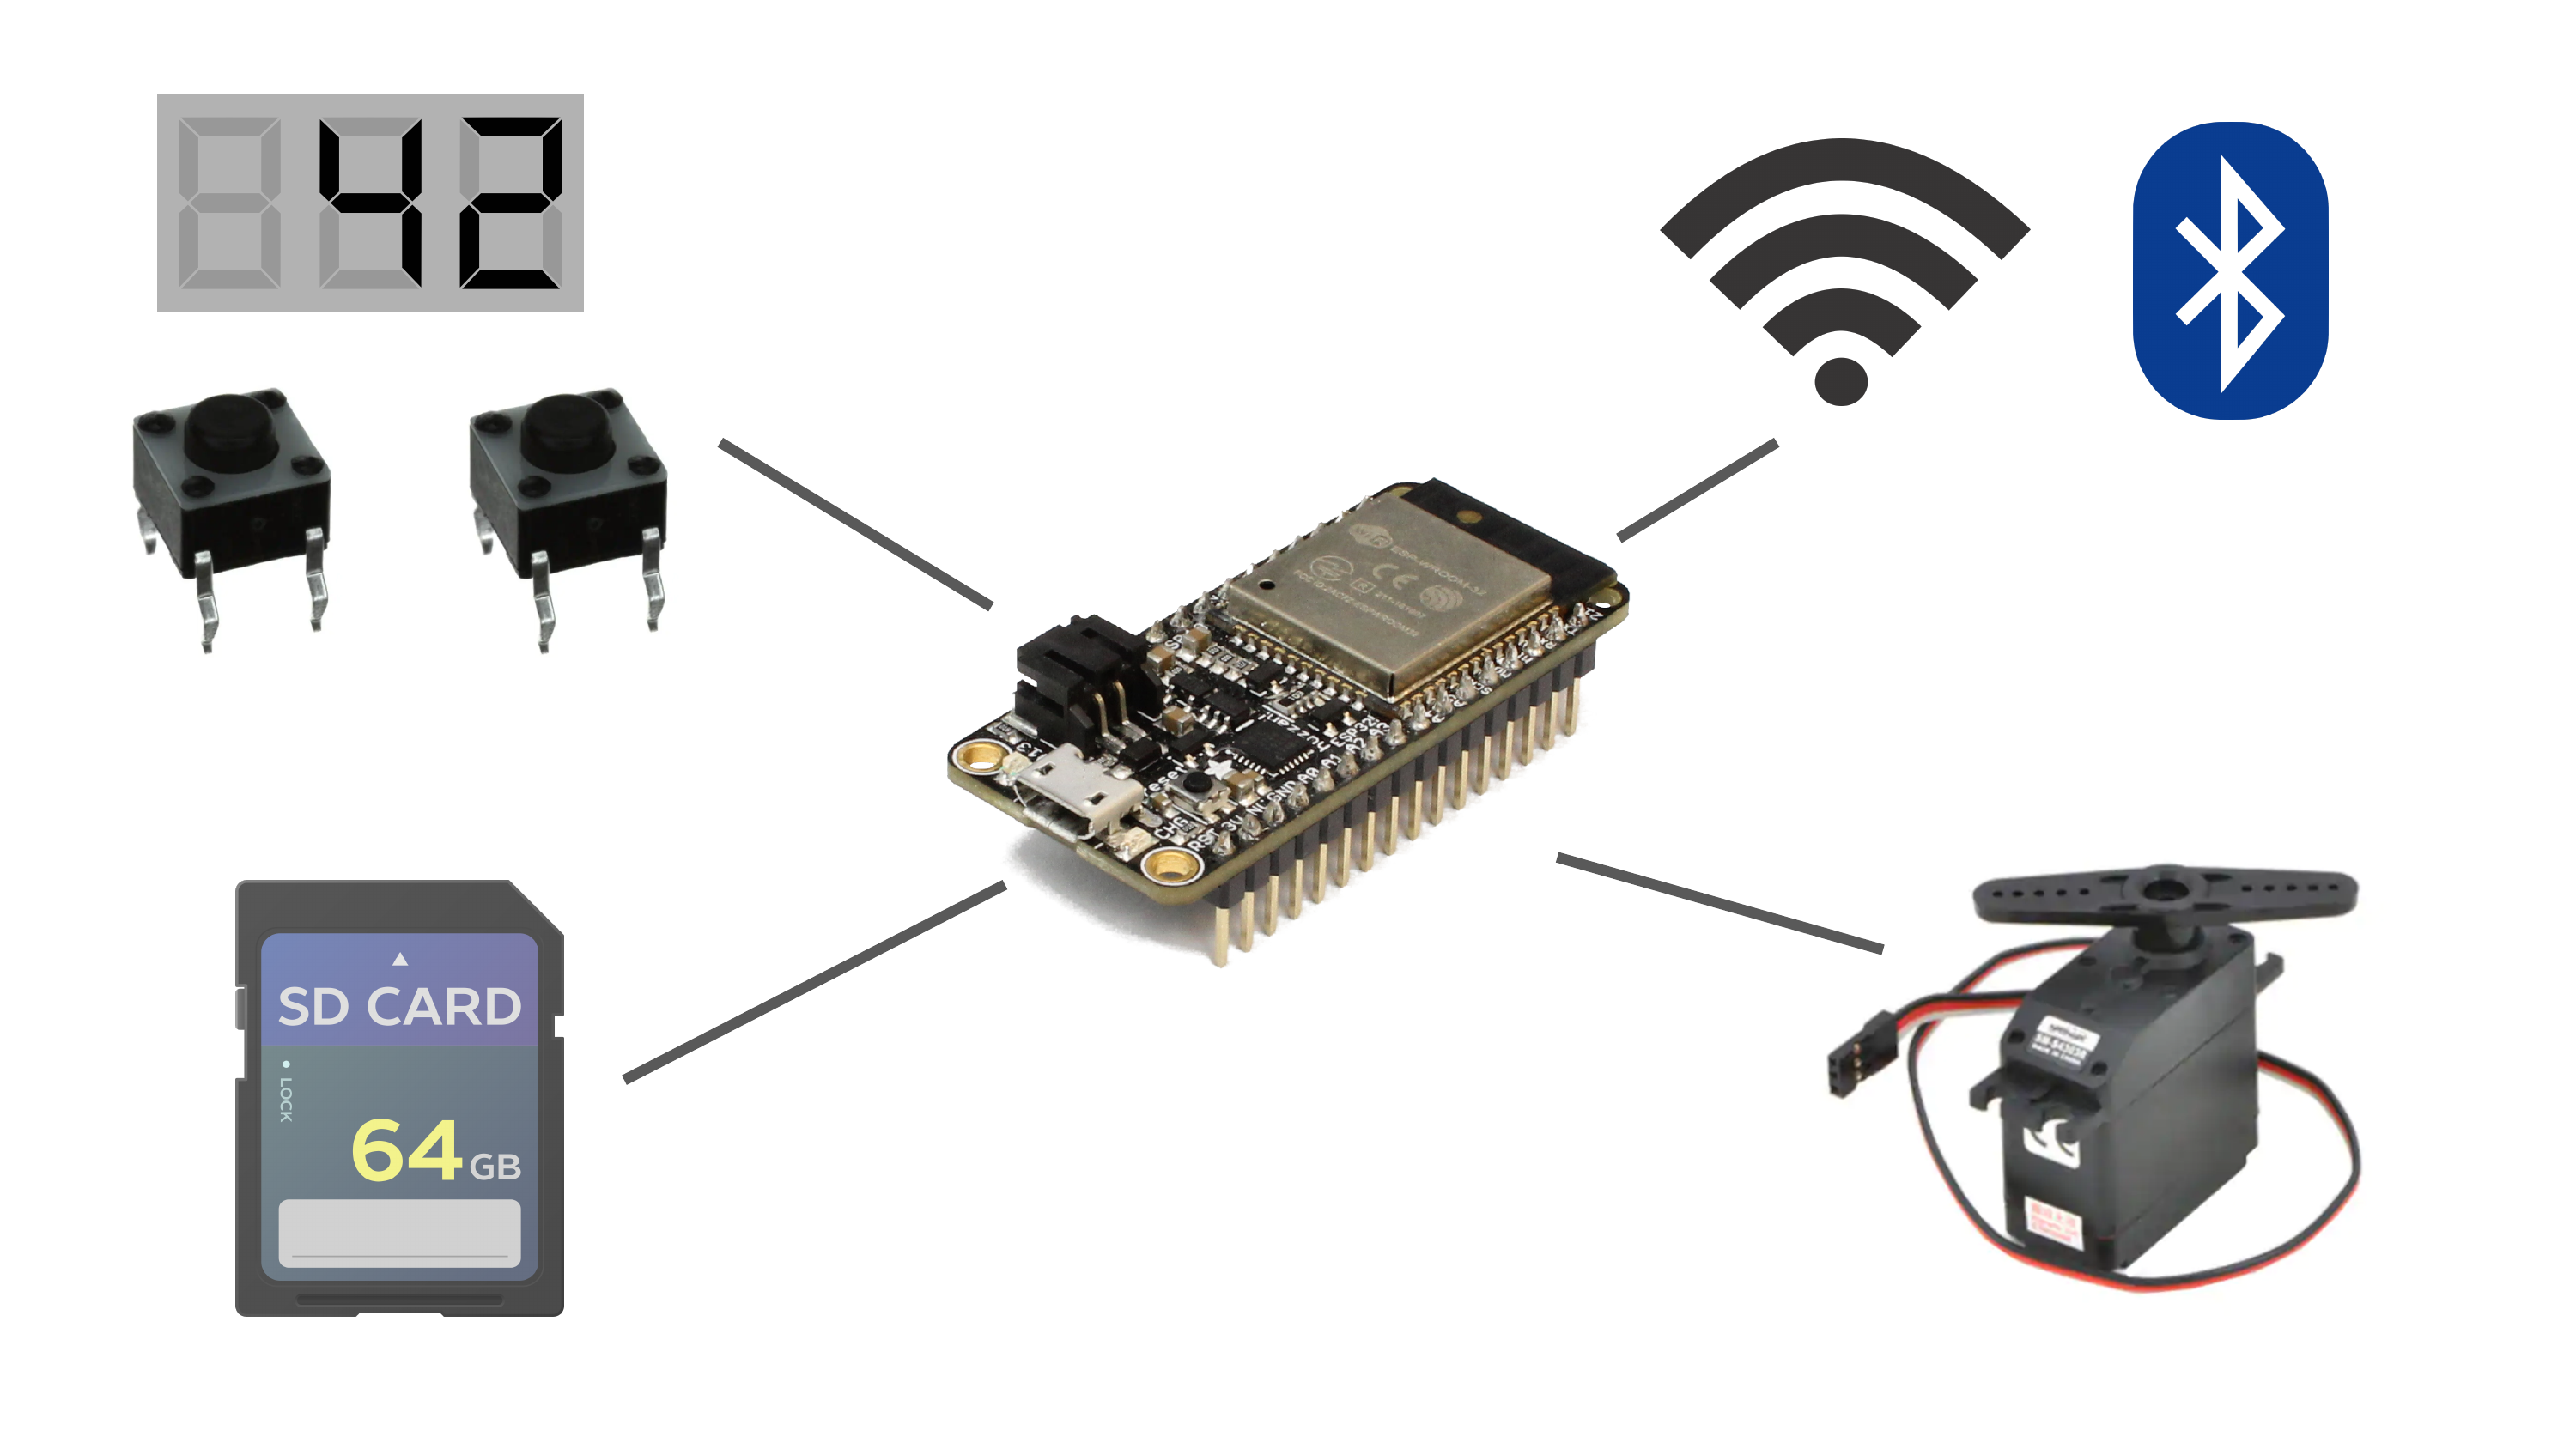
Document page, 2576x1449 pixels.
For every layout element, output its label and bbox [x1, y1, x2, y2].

picture [1794, 769, 2418, 1393]
picture [87, 367, 385, 664]
picture [939, 468, 1637, 981]
picture [423, 367, 721, 664]
picture [1660, 138, 2031, 406]
picture [157, 94, 584, 312]
picture [2133, 122, 2329, 420]
picture [235, 880, 564, 1317]
